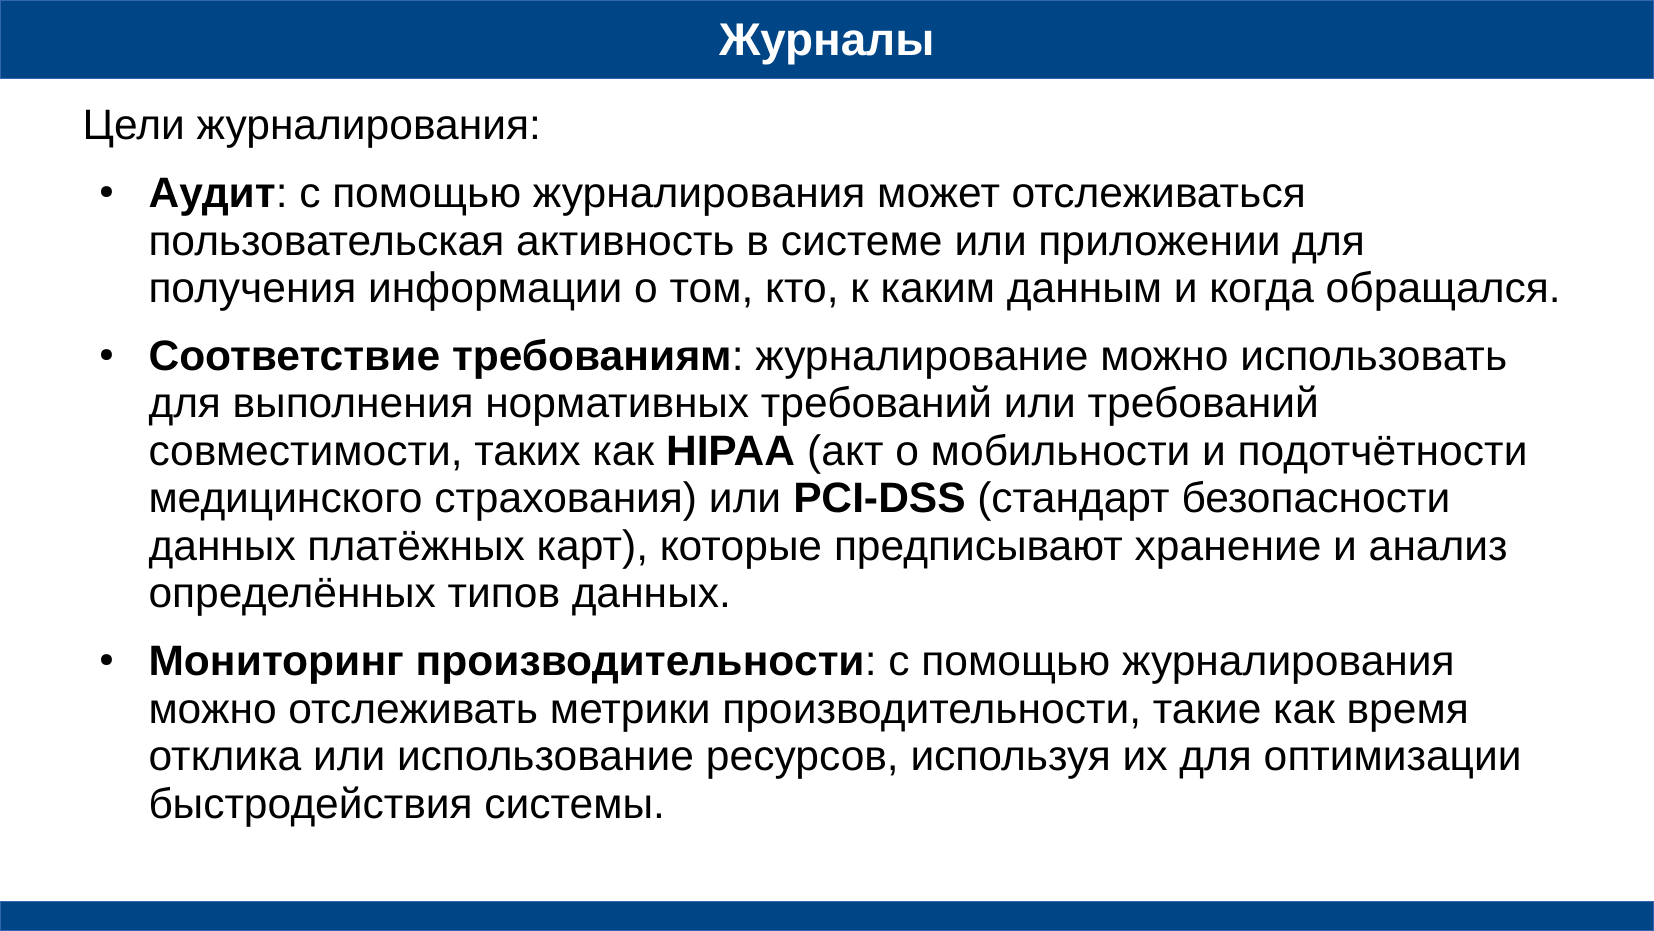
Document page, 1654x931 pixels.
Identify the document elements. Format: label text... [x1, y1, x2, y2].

title Журналы [0, 0, 1654, 79]
list Цели журналирования: Аудит: с помощью журналирования может отслеживаться пользовательская активность в системе или приложении для получения информации о том, кто, к каким данным и когда обращался. Соответствие требованиям: журналирование можно использовать для выполнения нормативных требований или требований совместимости, таких как HIPAA (акт о мобильности и подотчётности медицинского страхования) или PCI-DSS (стандарт безопасности данных платёжных карт), которые предписывают хранение и анализ определённых типов данных. Мониторинг производительности: с помощью журналирования можно отслеживать метрики производительности, такие как время отклика или использование ресурсов, используя их для оптимизации быстродействия системы. [82, 101, 1571, 871]
